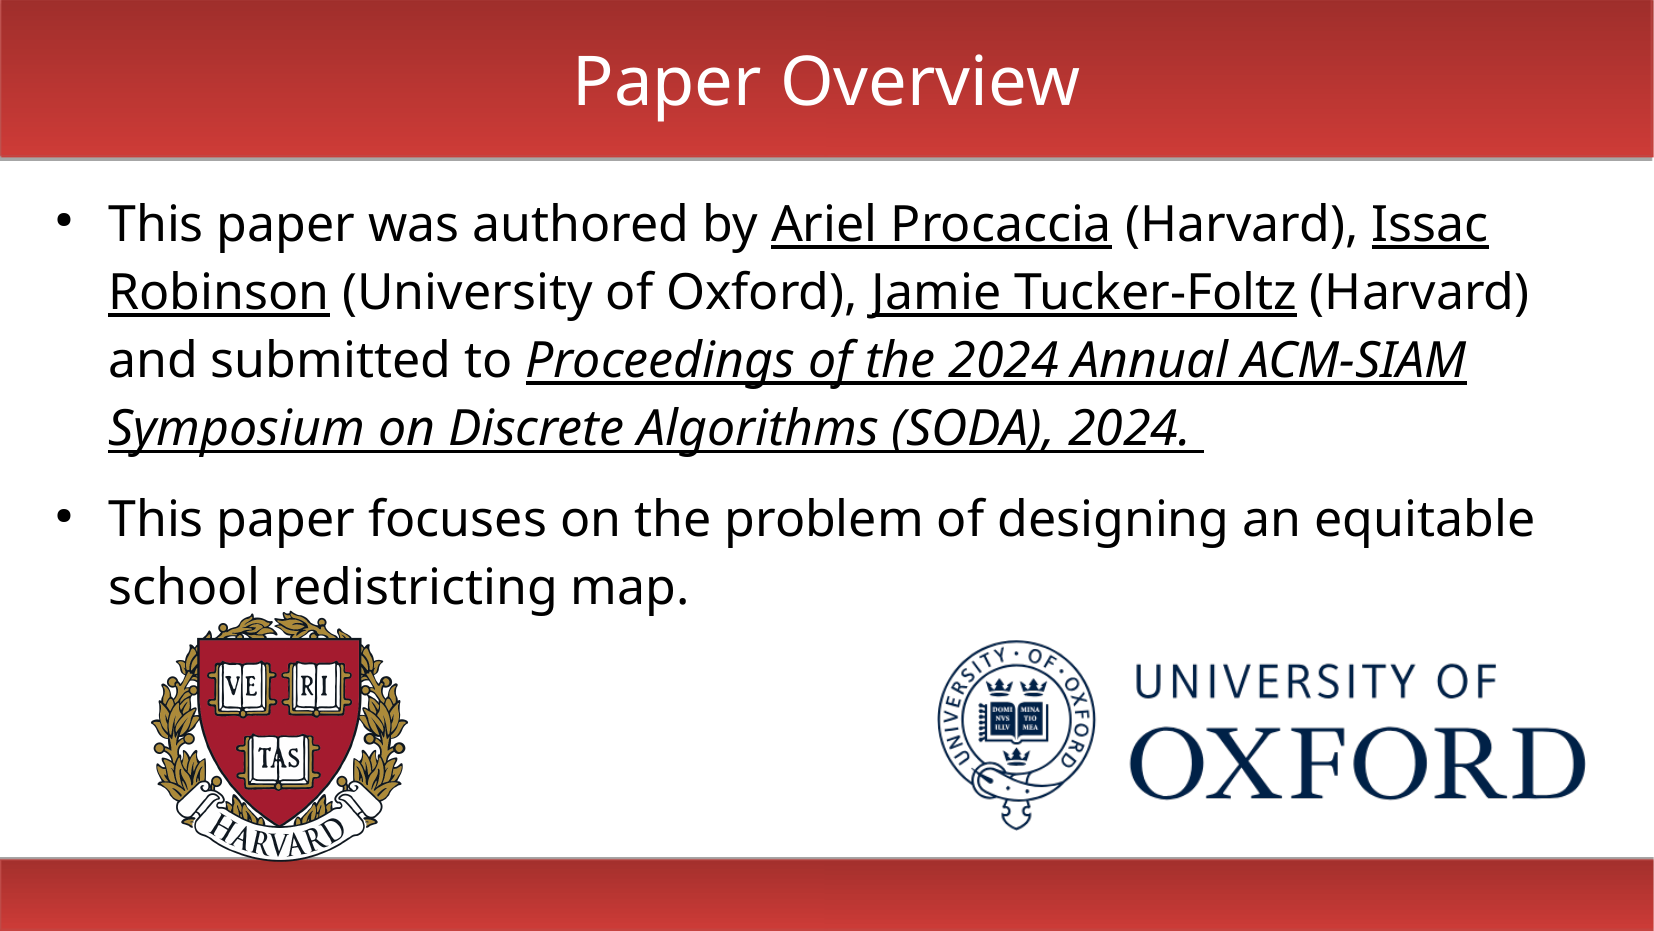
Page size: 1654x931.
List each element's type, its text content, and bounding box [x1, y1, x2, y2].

list This paper was authored by Ariel Procaccia (Harvard), Issac Robinson (University of Oxford), Jamie Tucker-Foltz (Harvard) and submitted to Proceedings of the 2024 Annual ACM-SIAM Symposium on Discrete Algorithms (SODA), 2024. This paper focuses on the problem of designing an equitable school redistricting map. [37, 187, 1573, 802]
picture [937, 639, 1586, 832]
picture [0, 610, 1654, 931]
picture [0, 0, 1654, 161]
title Paper Overview [59, 23, 1595, 133]
